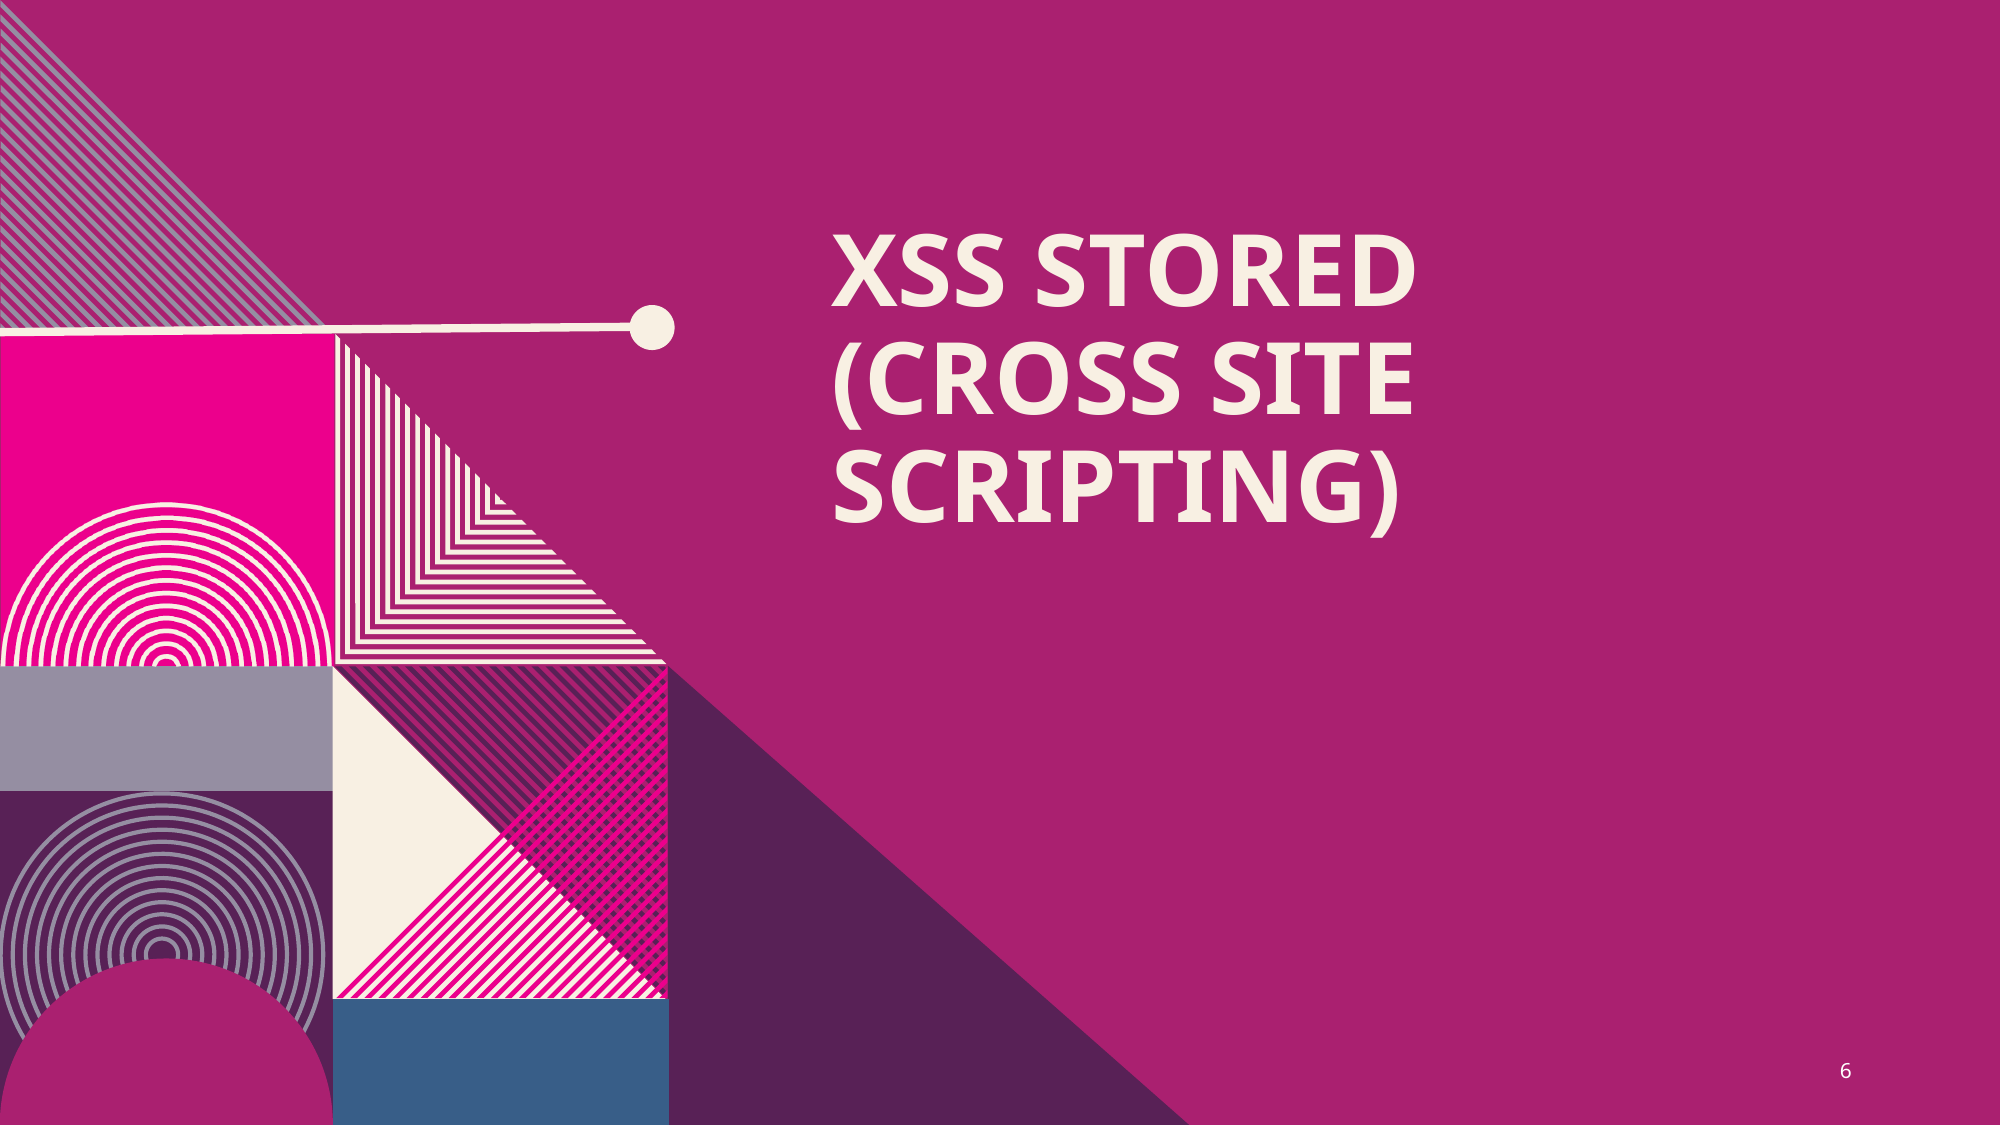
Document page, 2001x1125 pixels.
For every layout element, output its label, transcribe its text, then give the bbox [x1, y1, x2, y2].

text_box [1824, 1042, 1900, 1103]
title XSS Stored (cross site scripting) [816, 94, 1635, 552]
